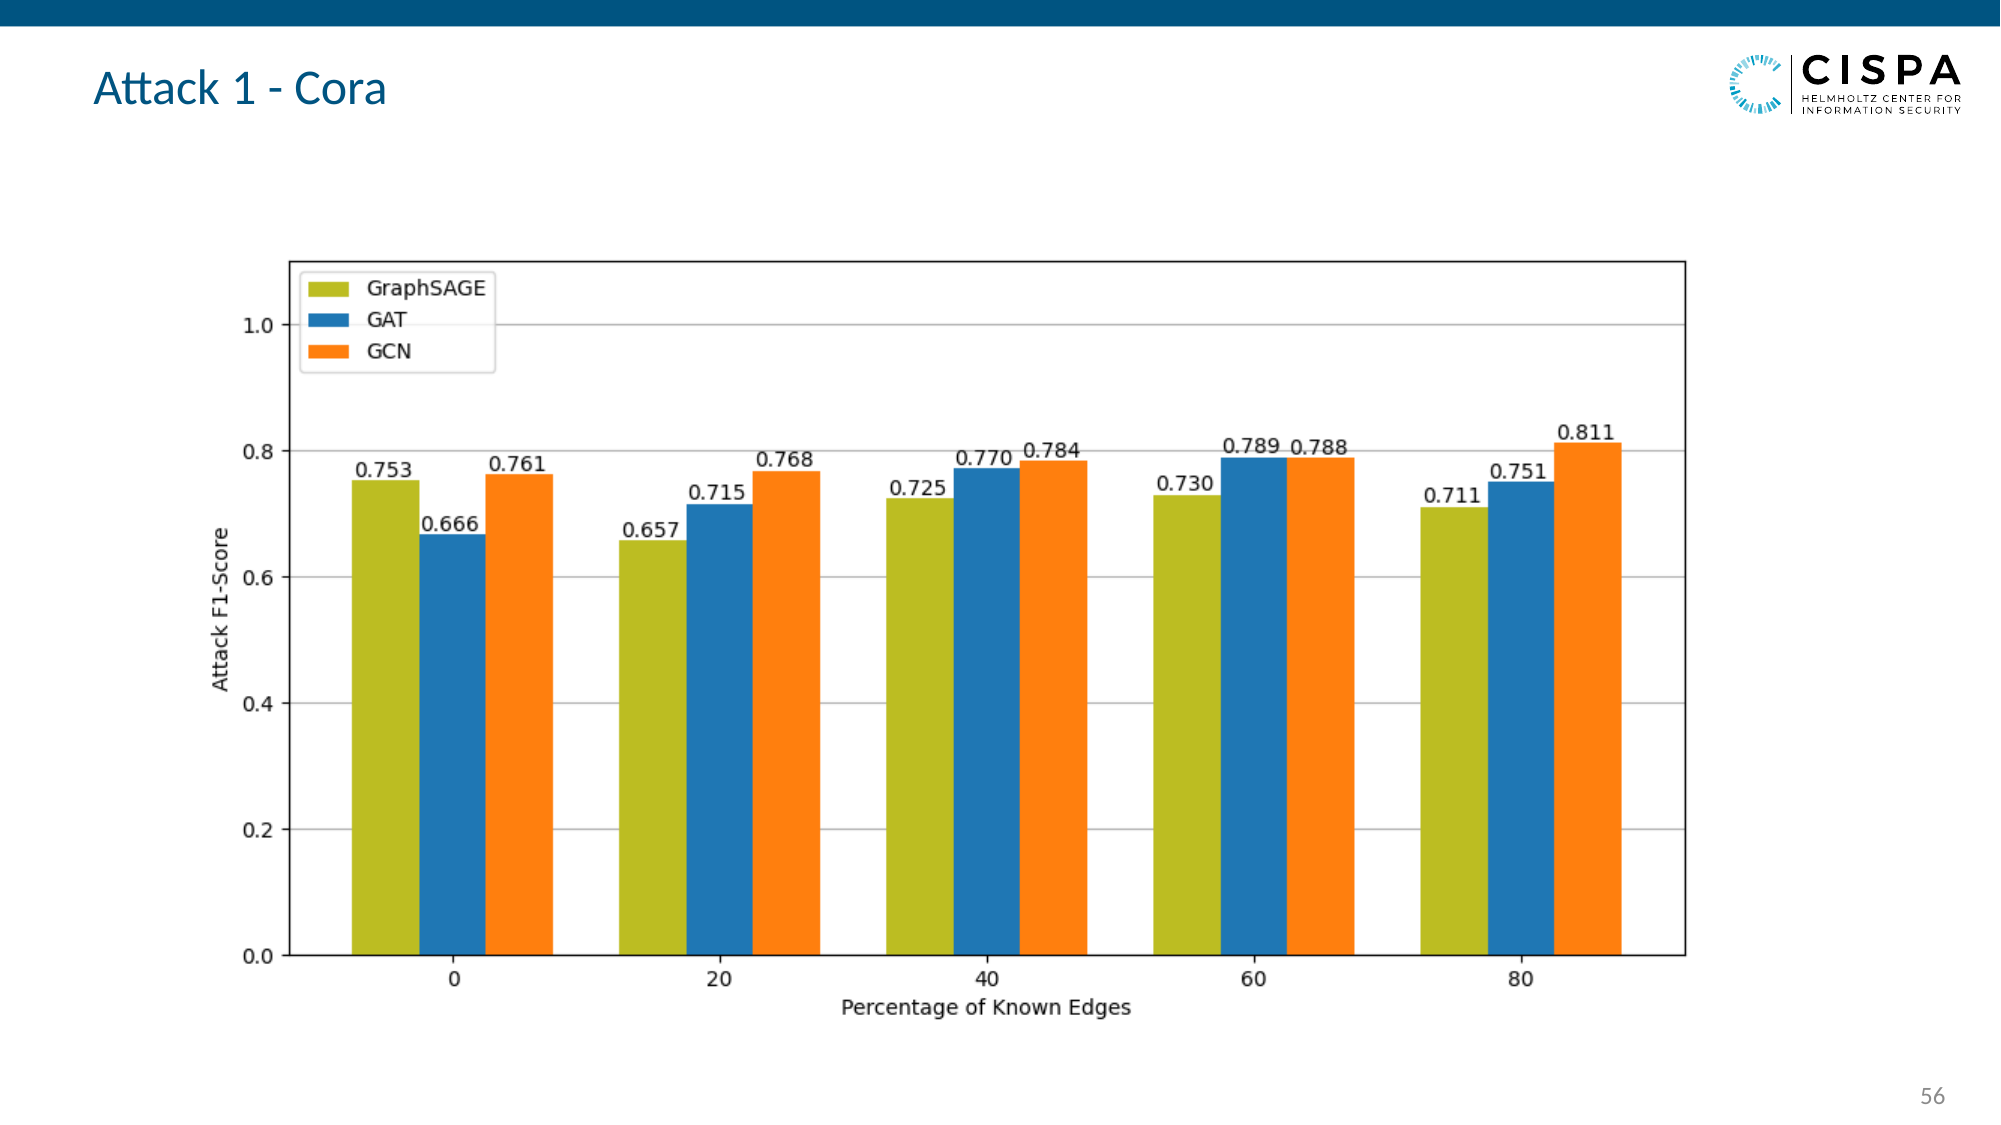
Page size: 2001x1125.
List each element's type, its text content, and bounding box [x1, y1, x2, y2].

title Attack 1 - Cora [78, 38, 1699, 131]
slide_number <number> [1870, 1065, 1961, 1125]
picture [64, 153, 1865, 1054]
